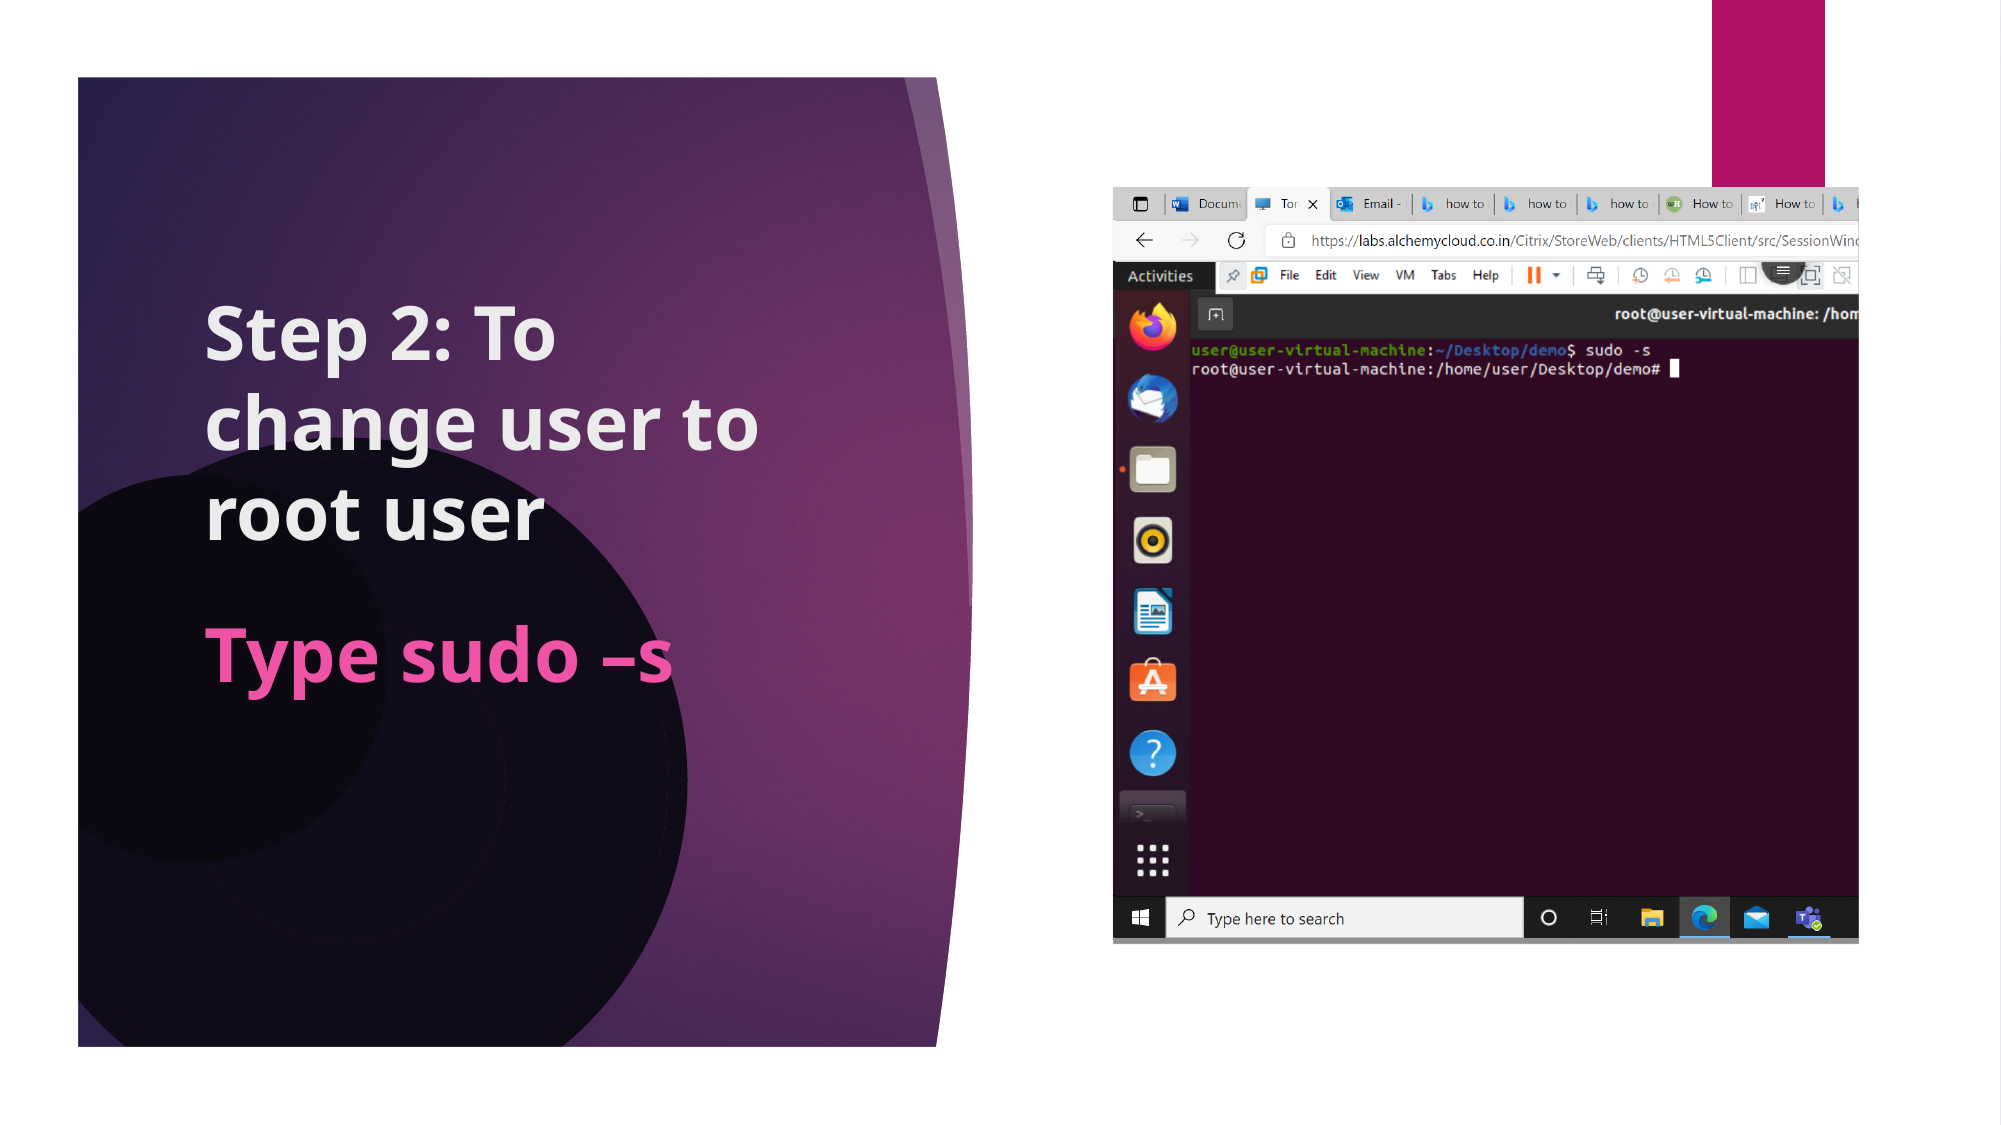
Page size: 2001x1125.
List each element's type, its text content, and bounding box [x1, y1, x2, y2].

picture [1110, 187, 1859, 938]
list Type sudo –s [189, 600, 823, 826]
title Step 2: To change user to root user [189, 277, 824, 563]
